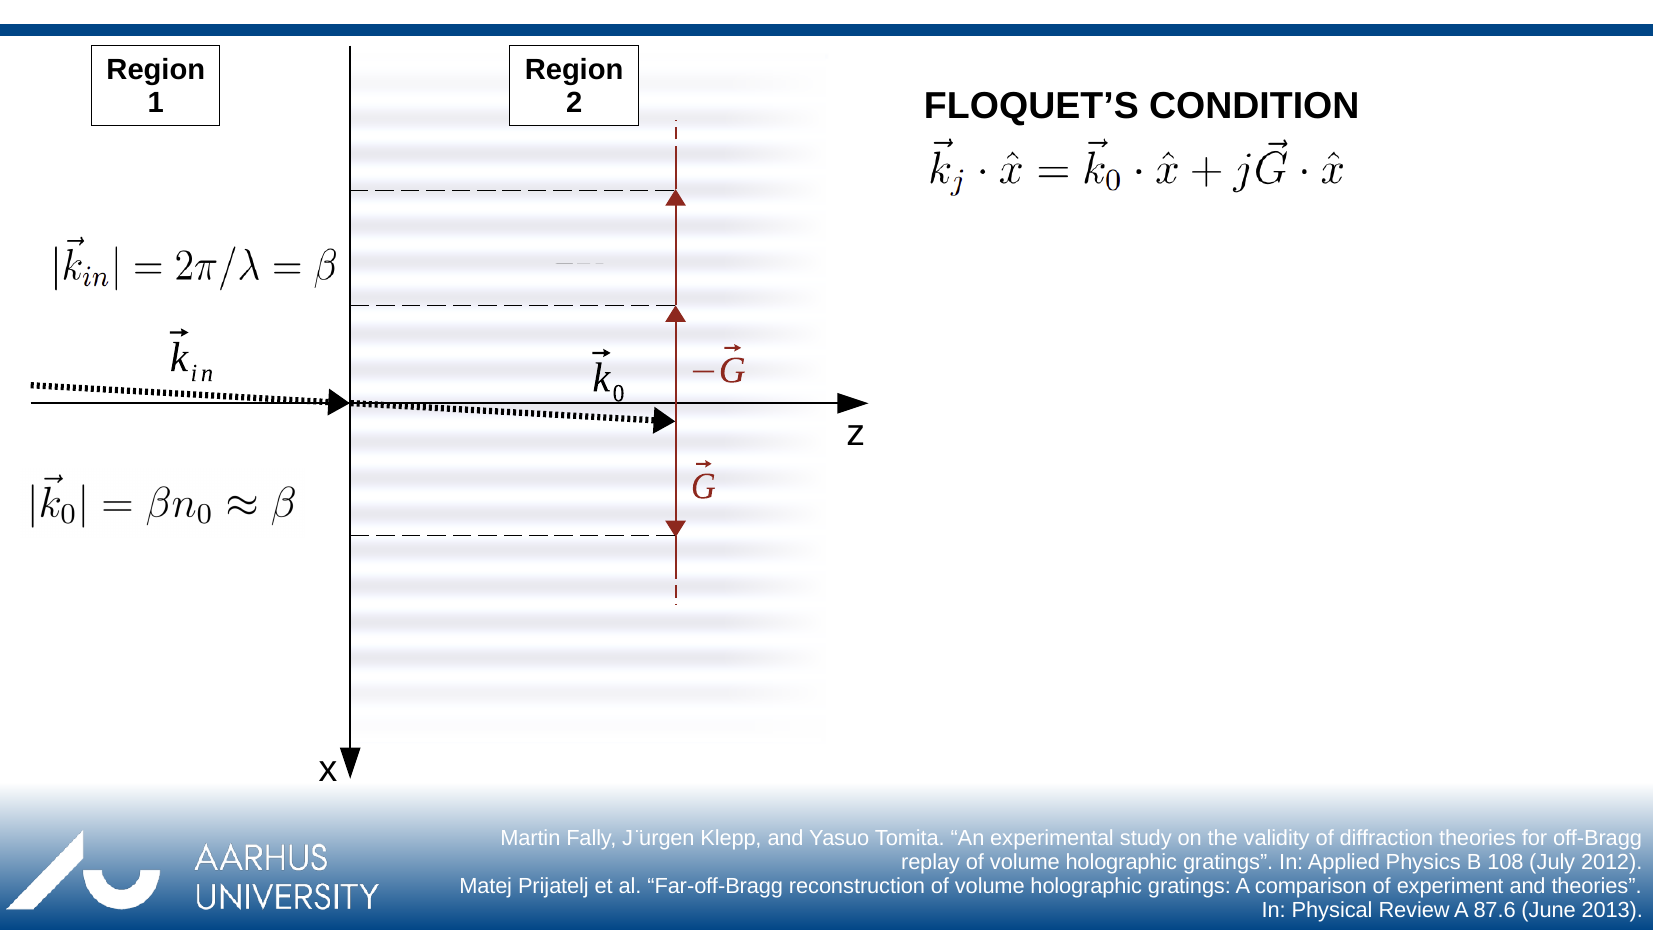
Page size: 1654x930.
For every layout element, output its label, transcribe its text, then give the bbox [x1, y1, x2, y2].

picture [20, 468, 305, 538]
text_box [191, 369, 196, 382]
text_box [351, 404, 830, 761]
text_box z [831, 404, 881, 461]
text_box [169, 328, 189, 337]
text_box Martin Fally, J ̈urgen Klepp, and Yasuo Tomita. “An experimental study on the validity of diffraction theories for off-Bragg replay of volume holographic gratings”. In: Applied Physics B 108 (July 2012). Matej Prijatelj et al. “Far-off-Bragg reconstruction of volume holographic gratings: A comparison of experiment and theories”. In: Physical Review A 87.6 (June 2013). [443, 817, 1653, 930]
picture [26, 229, 344, 301]
text_box [171, 341, 189, 372]
text_box FLOQUET’S CONDITION [909, 77, 1477, 134]
text_box x [303, 739, 353, 797]
text_box [201, 369, 213, 382]
text_box Region 1 [91, 45, 220, 126]
picture [919, 134, 1355, 204]
text_box [348, 43, 832, 402]
text_box Region 2 [509, 45, 639, 126]
picture [5, 829, 414, 917]
